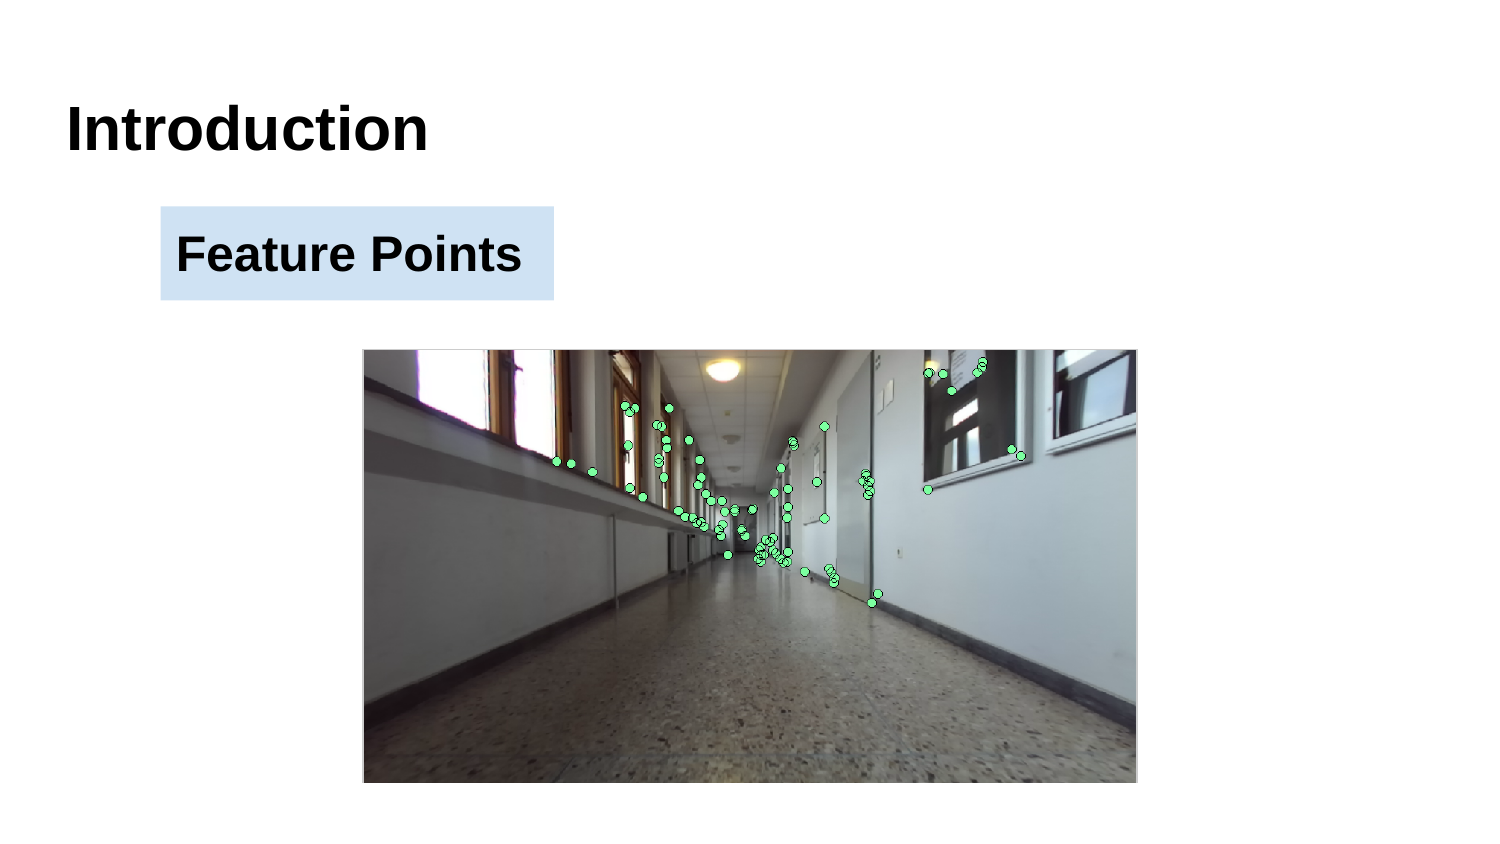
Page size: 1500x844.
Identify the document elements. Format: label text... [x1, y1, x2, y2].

text_box Feature Points [160, 206, 554, 301]
title Introduction [51, 72, 1449, 167]
picture [362, 349, 1138, 783]
